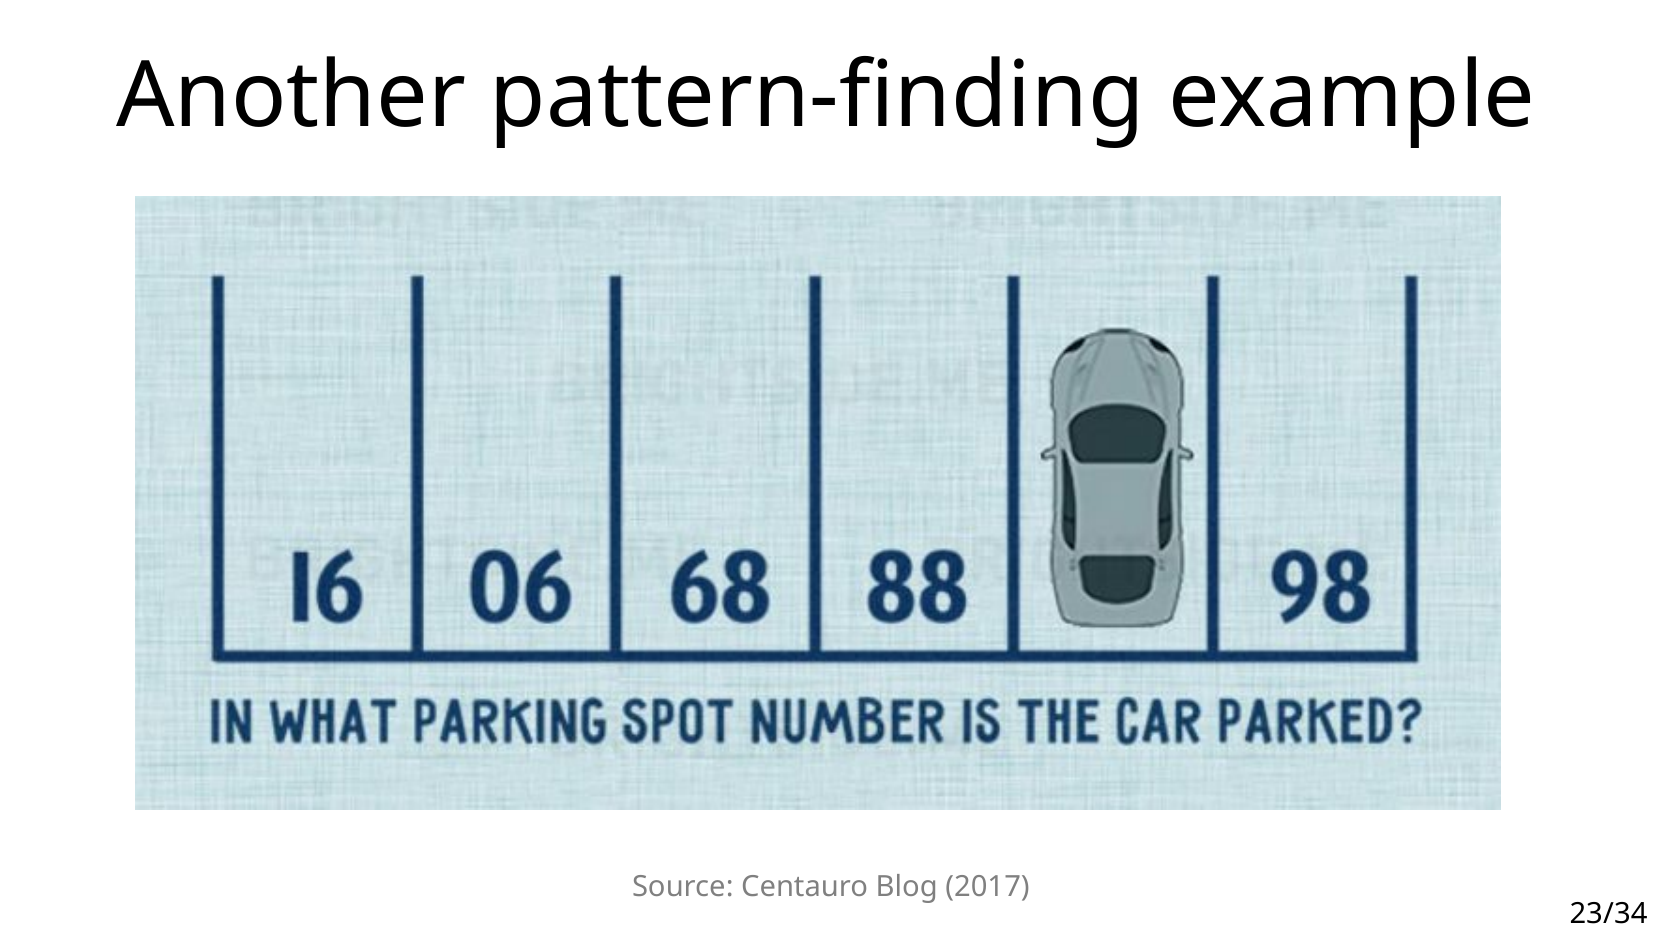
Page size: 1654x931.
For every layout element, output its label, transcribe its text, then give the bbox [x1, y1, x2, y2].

text_box Source: Centauro Blog (2017) [27, 857, 1636, 916]
title Another pattern-finding example [82, 1, 1571, 181]
picture [135, 196, 1501, 811]
